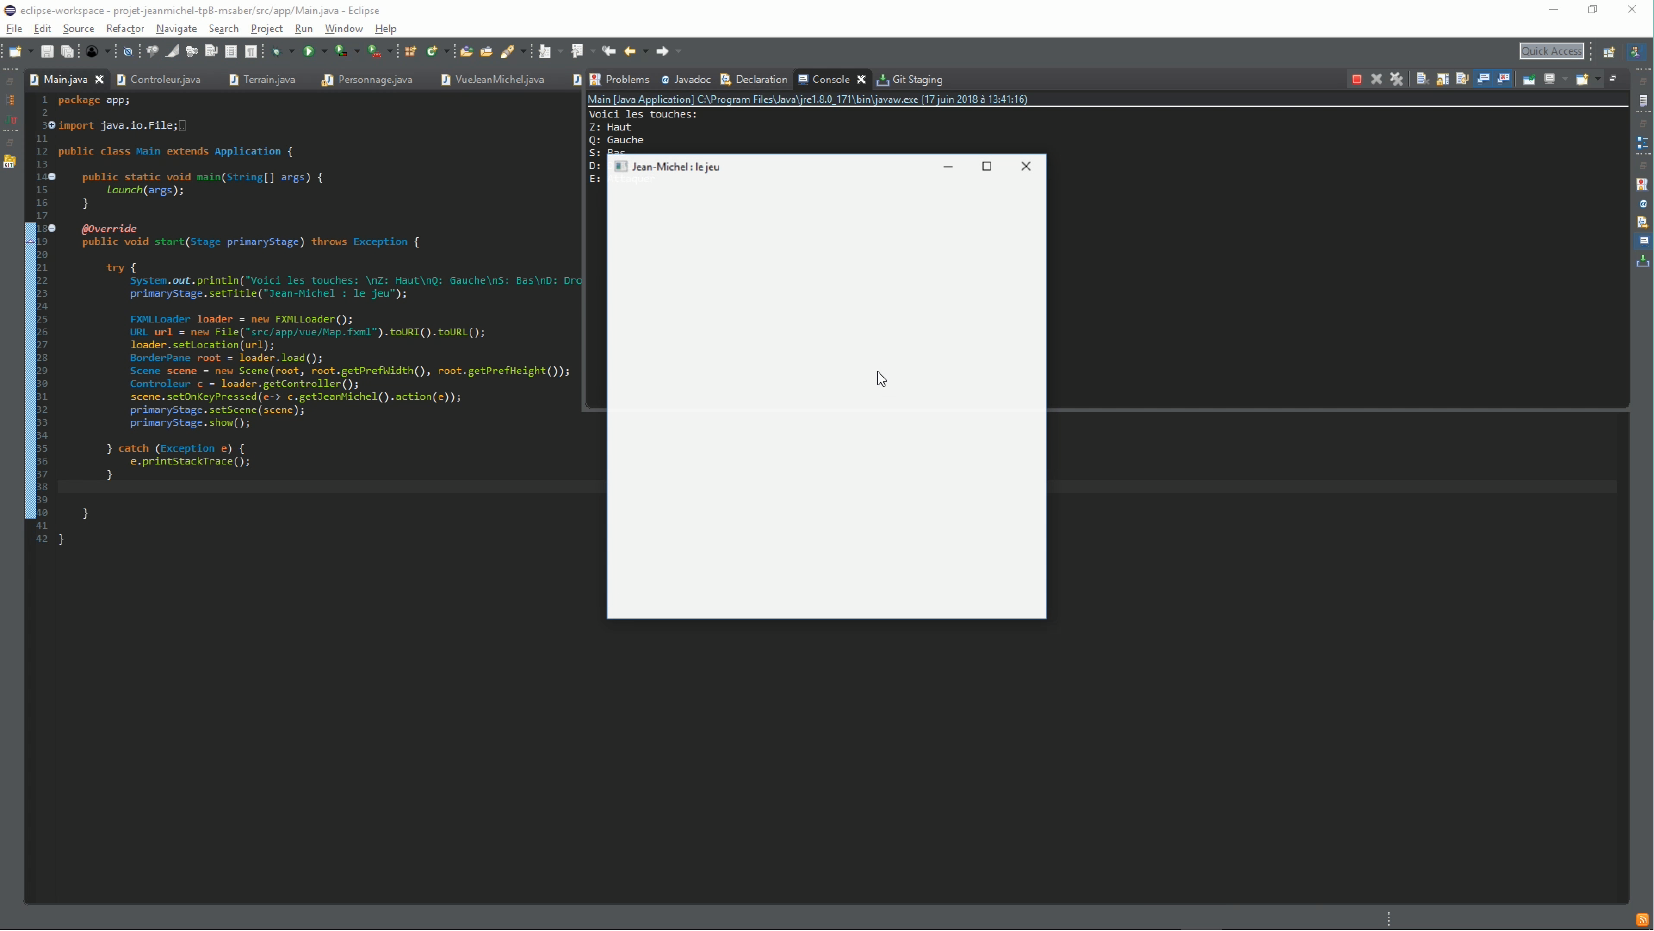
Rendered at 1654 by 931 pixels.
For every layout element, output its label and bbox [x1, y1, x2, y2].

text_box [0, 0, 1654, 931]
